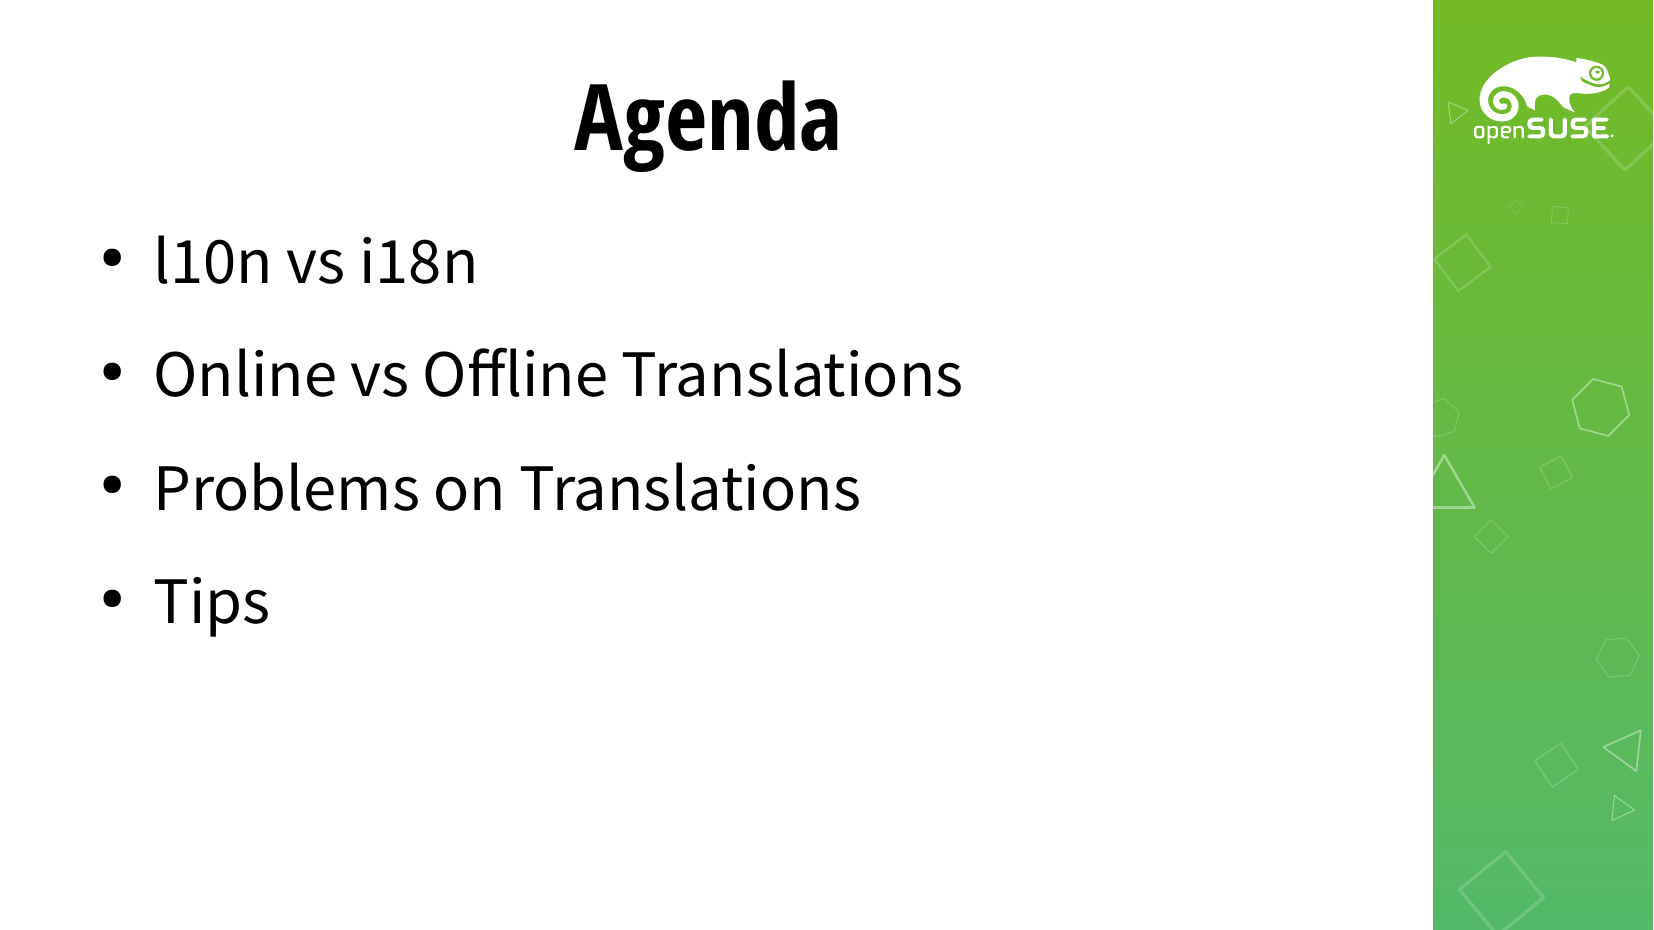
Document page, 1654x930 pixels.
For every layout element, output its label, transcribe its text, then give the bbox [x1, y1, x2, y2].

title Agenda [82, 37, 1336, 193]
list l10n vs i18n Online vs Offline Translations Problems on Translations Tips [82, 217, 1336, 757]
